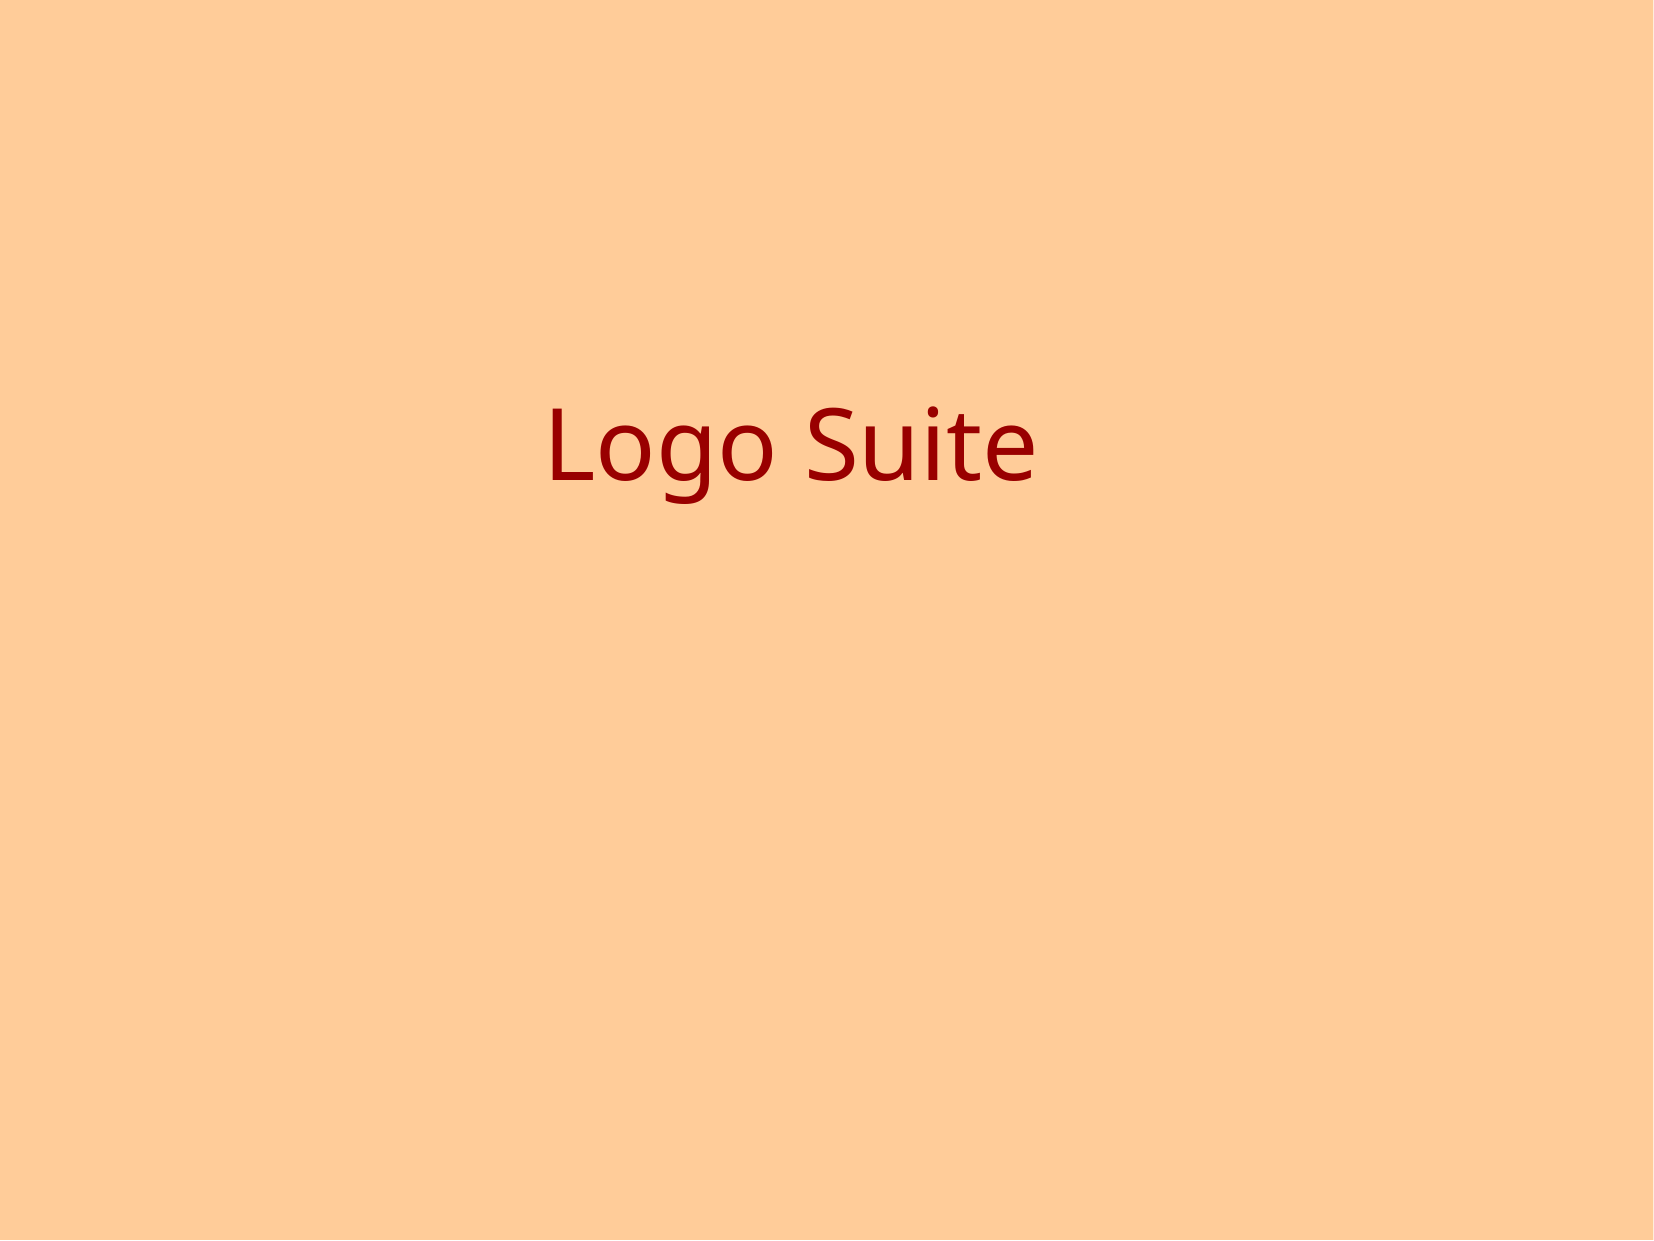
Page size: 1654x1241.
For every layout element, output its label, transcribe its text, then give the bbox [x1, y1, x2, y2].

text_box Logo Suite [437, 366, 1146, 561]
